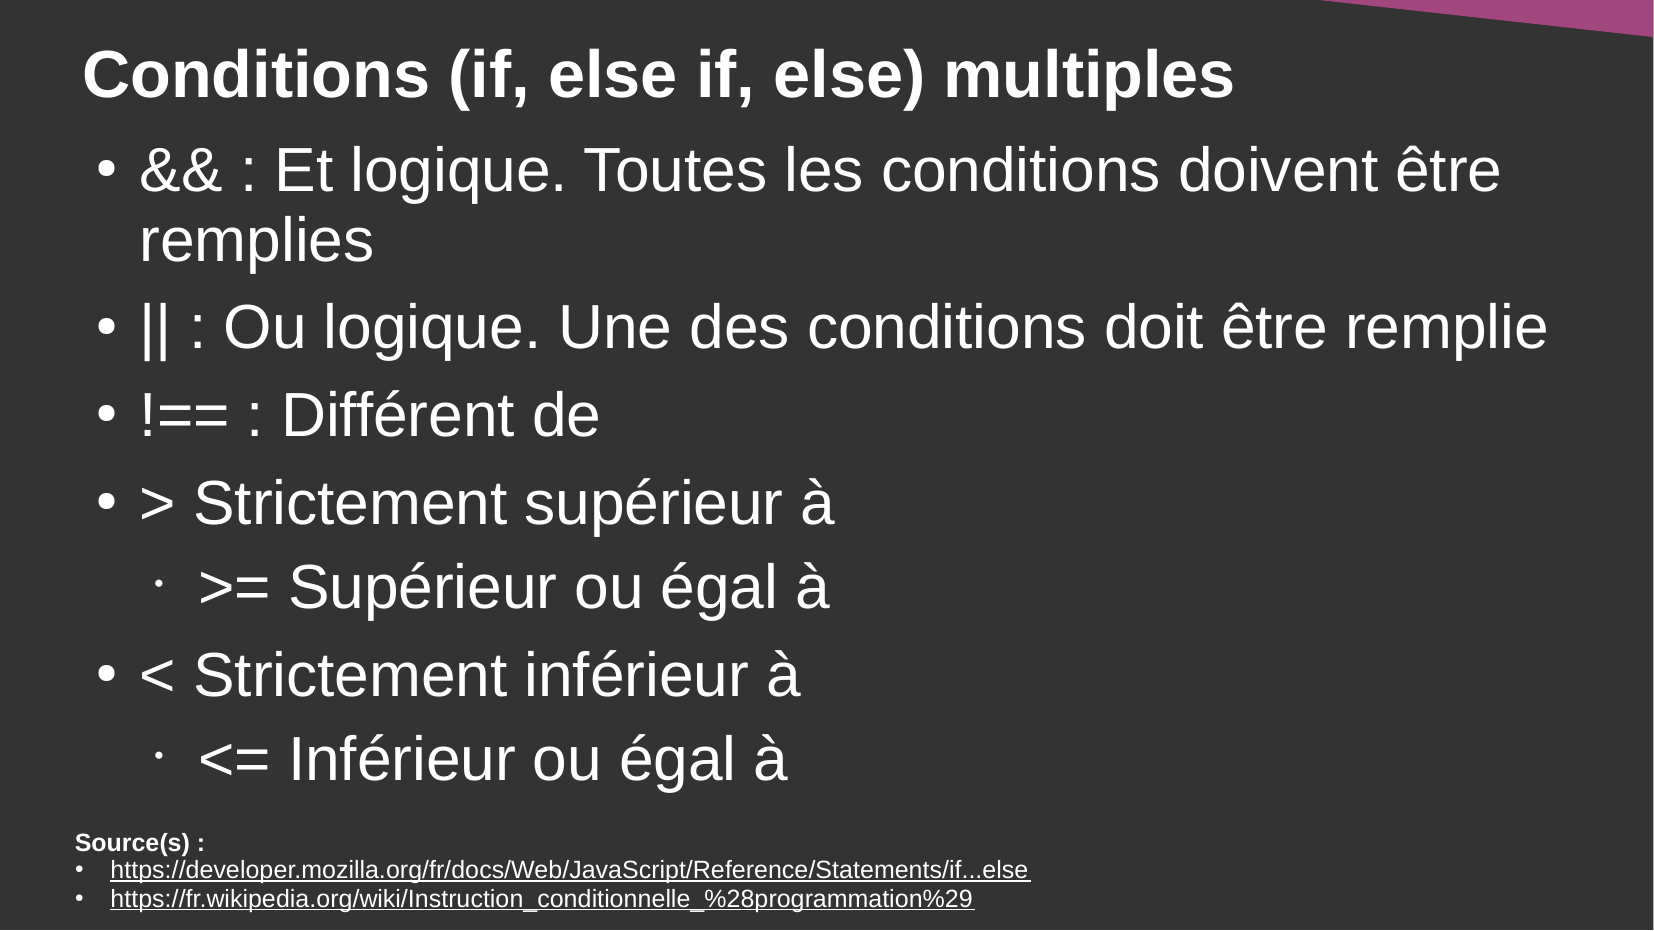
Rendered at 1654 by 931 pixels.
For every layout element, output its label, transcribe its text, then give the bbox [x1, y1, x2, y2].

text_box Source(s) : https://developer.mozilla.org/fr/docs/Web/JavaScript/Reference/Statements/if...else https://fr.wikipedia.org/wiki/Instruction_conditionnelle_%28programmation%29 [60, 820, 1583, 920]
list && : Et logique. Toutes les conditions doivent être remplies || : Ou logique. Une des conditions doit être remplie !== : Différent de > Strictement supérieur à >= Supérieur ou égal à < Strictement inférieur à <= Inférieur ou égal à [80, 135, 1620, 804]
text_box [1318, 0, 1654, 38]
title Conditions (if, else if, else) multiples [82, 37, 1571, 114]
